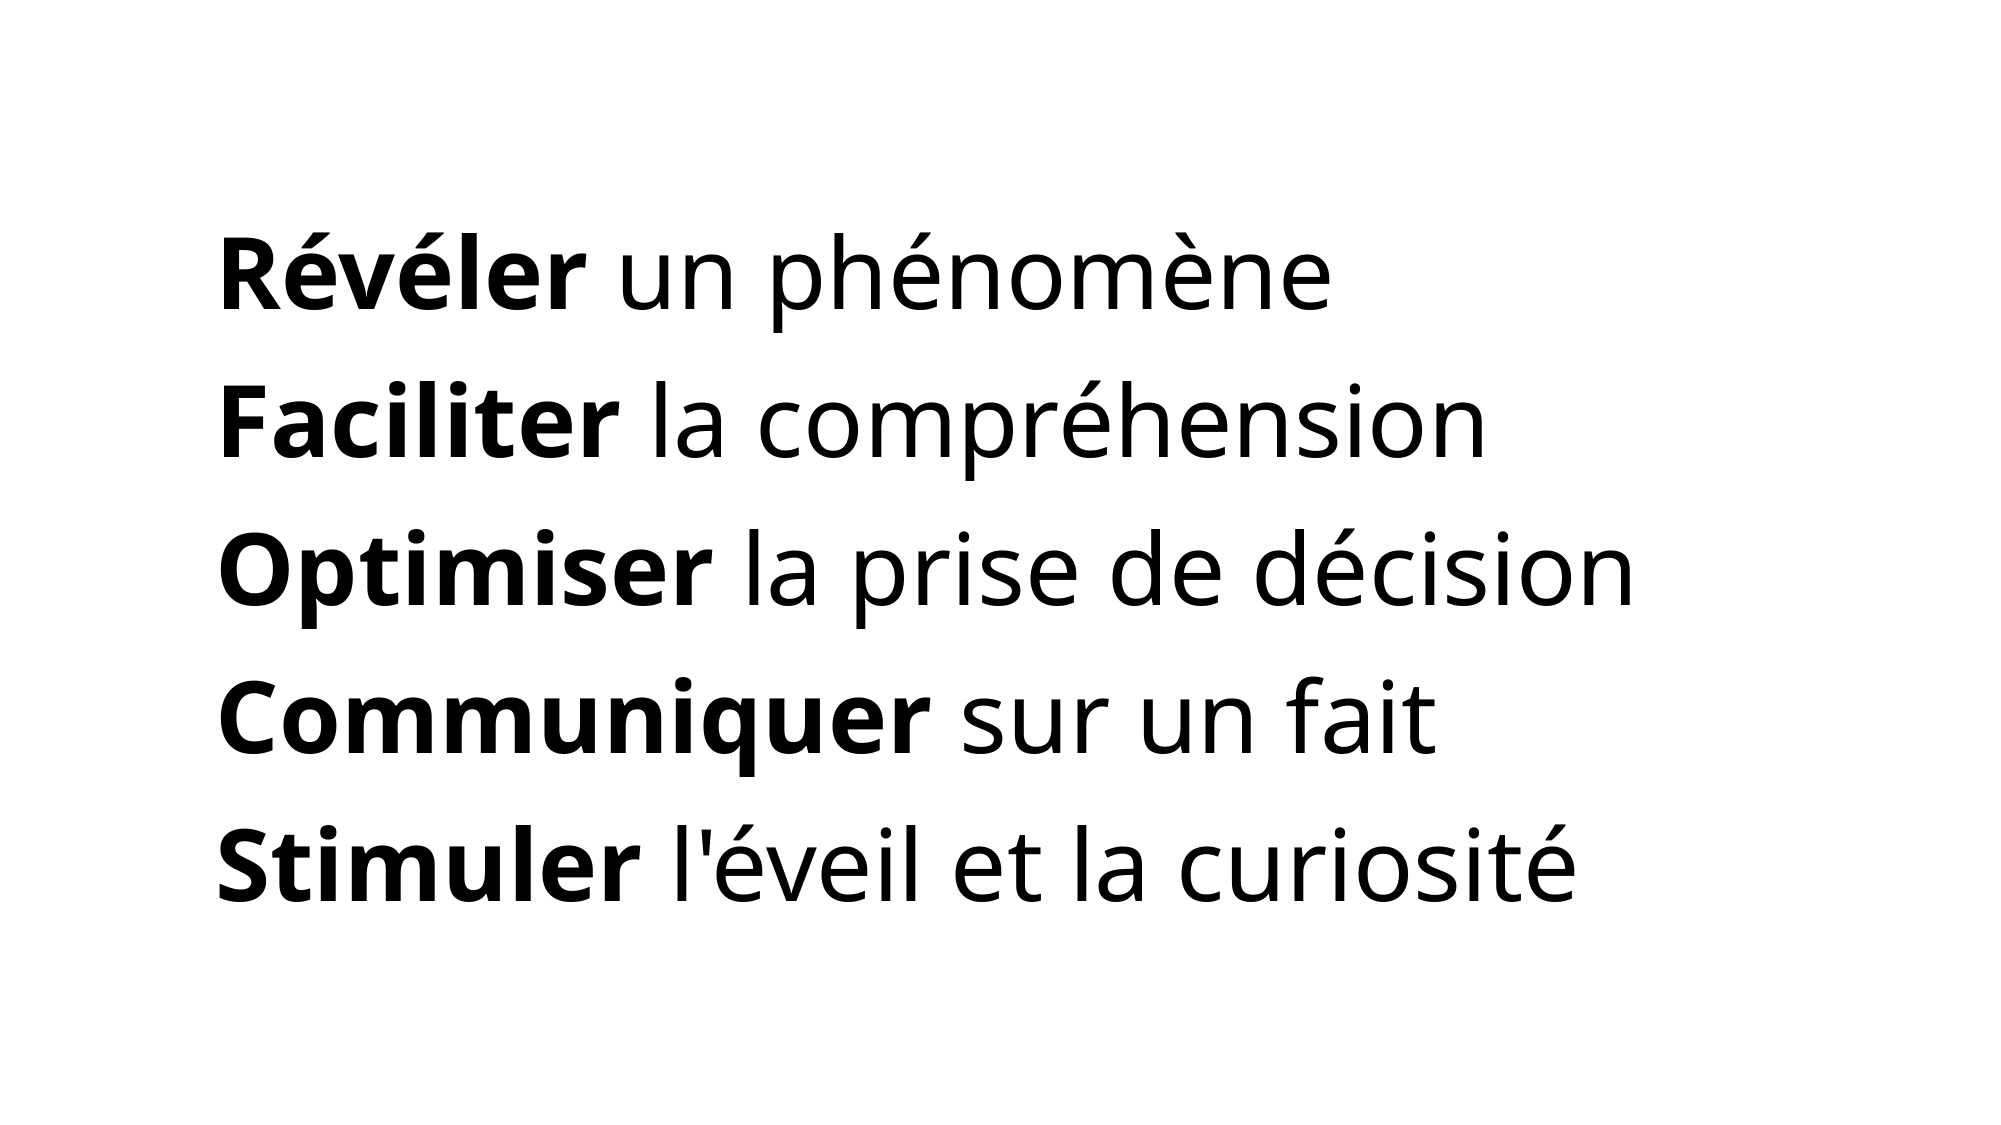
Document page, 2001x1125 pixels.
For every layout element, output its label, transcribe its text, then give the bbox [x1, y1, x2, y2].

text_box Révéler un phénomène Faciliter la compréhension Optimiser la prise de décision Communiquer sur un fait Stimuler l'éveil et la curiosité [200, 0, 1808, 1125]
